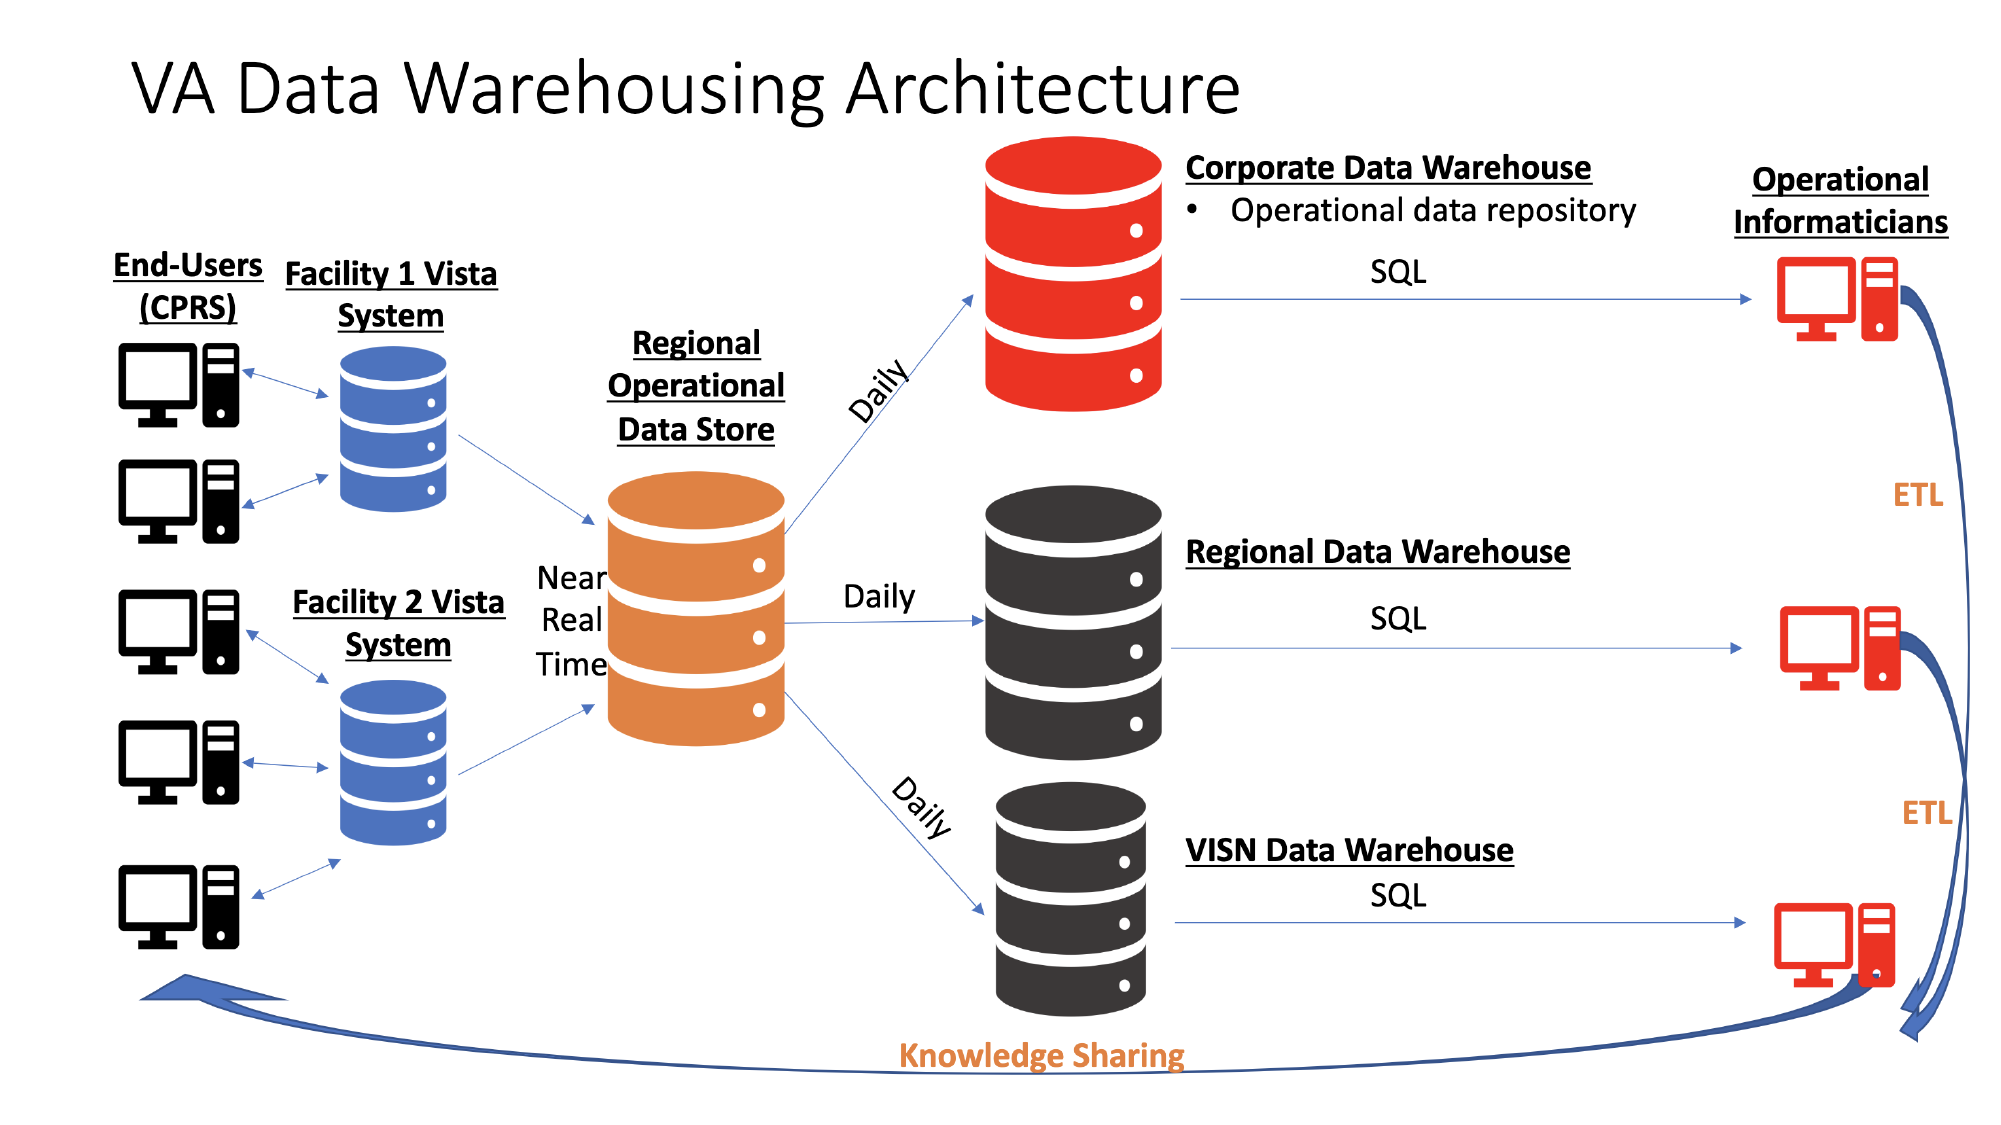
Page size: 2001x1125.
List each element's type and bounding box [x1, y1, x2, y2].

picture [71, 37, 1988, 1088]
